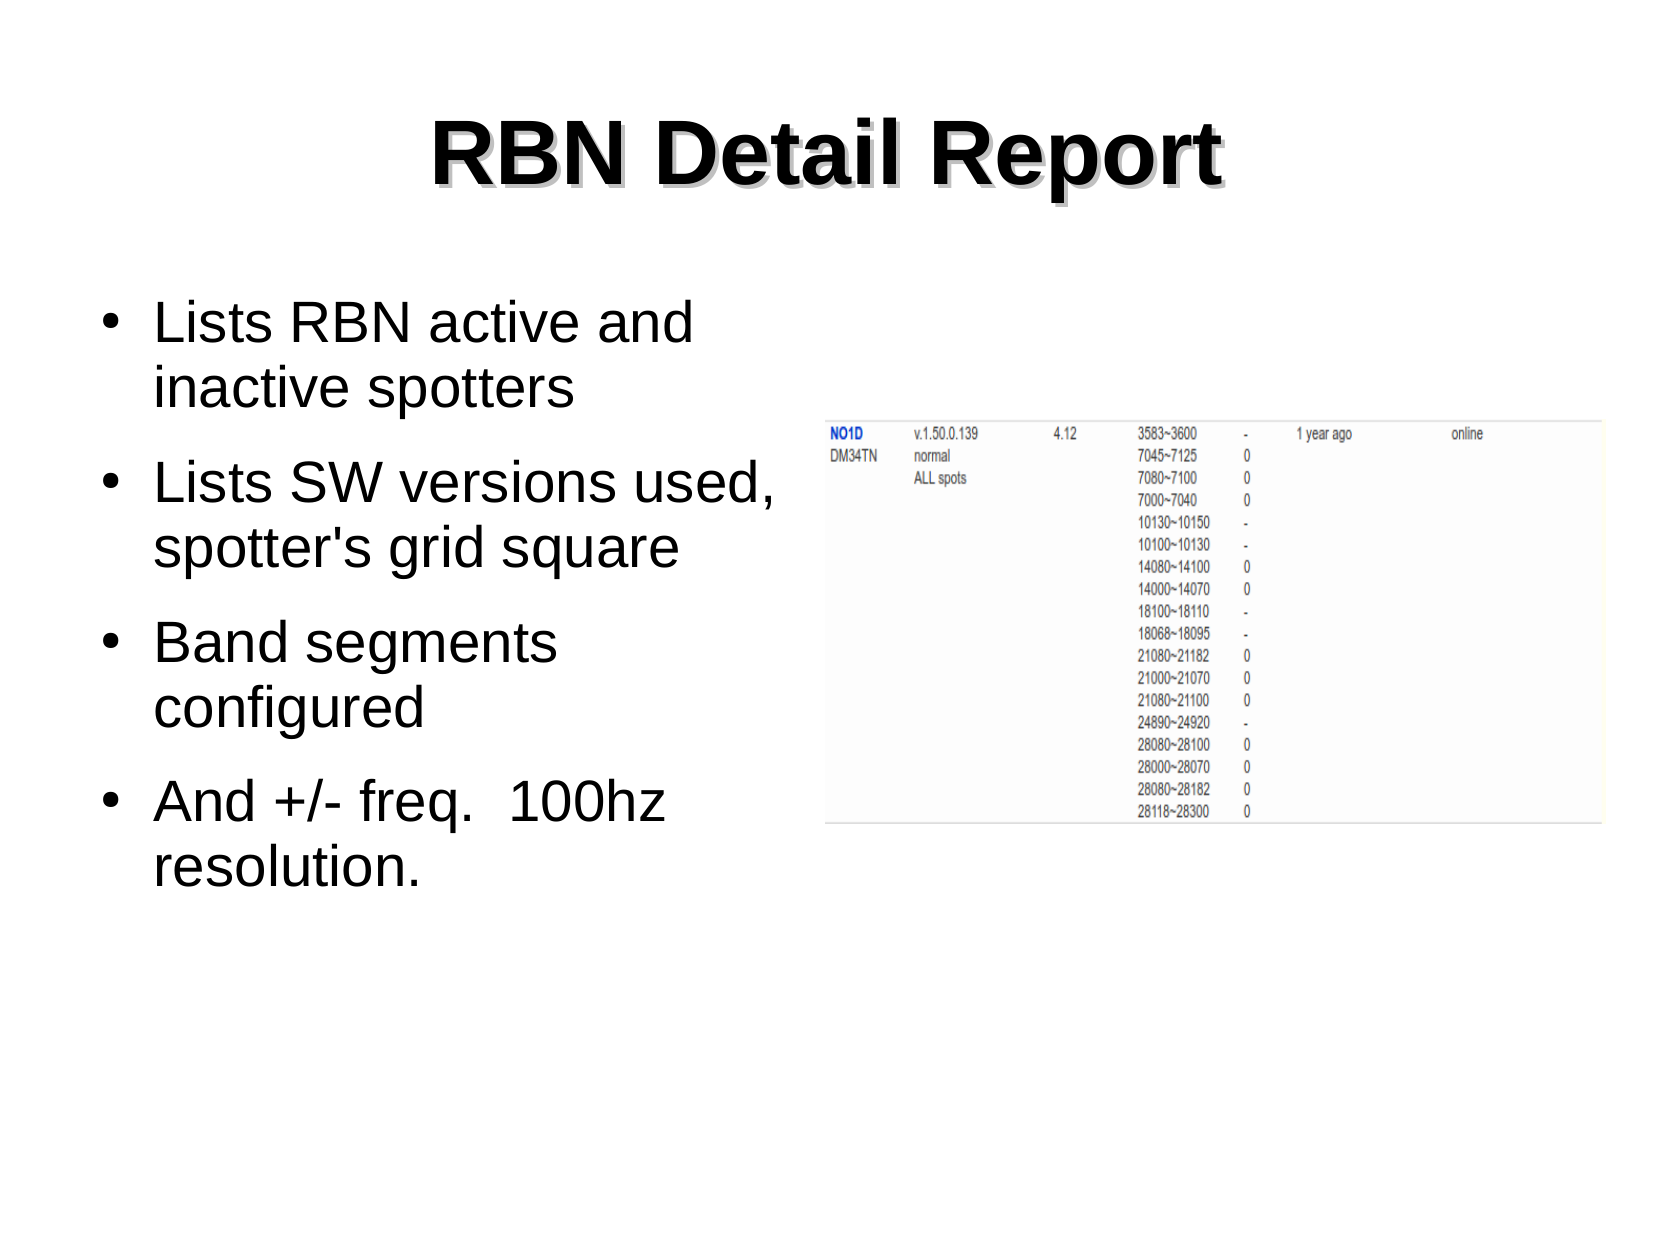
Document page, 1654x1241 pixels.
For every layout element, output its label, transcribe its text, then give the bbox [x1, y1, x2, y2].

picture [825, 419, 1606, 824]
title RBN Detail Report [82, 49, 1571, 257]
list Lists RBN active and inactive spotters Lists SW versions used, spotter's grid square Band segments configured And +/- freq. 100hz resolution. [82, 290, 809, 1010]
